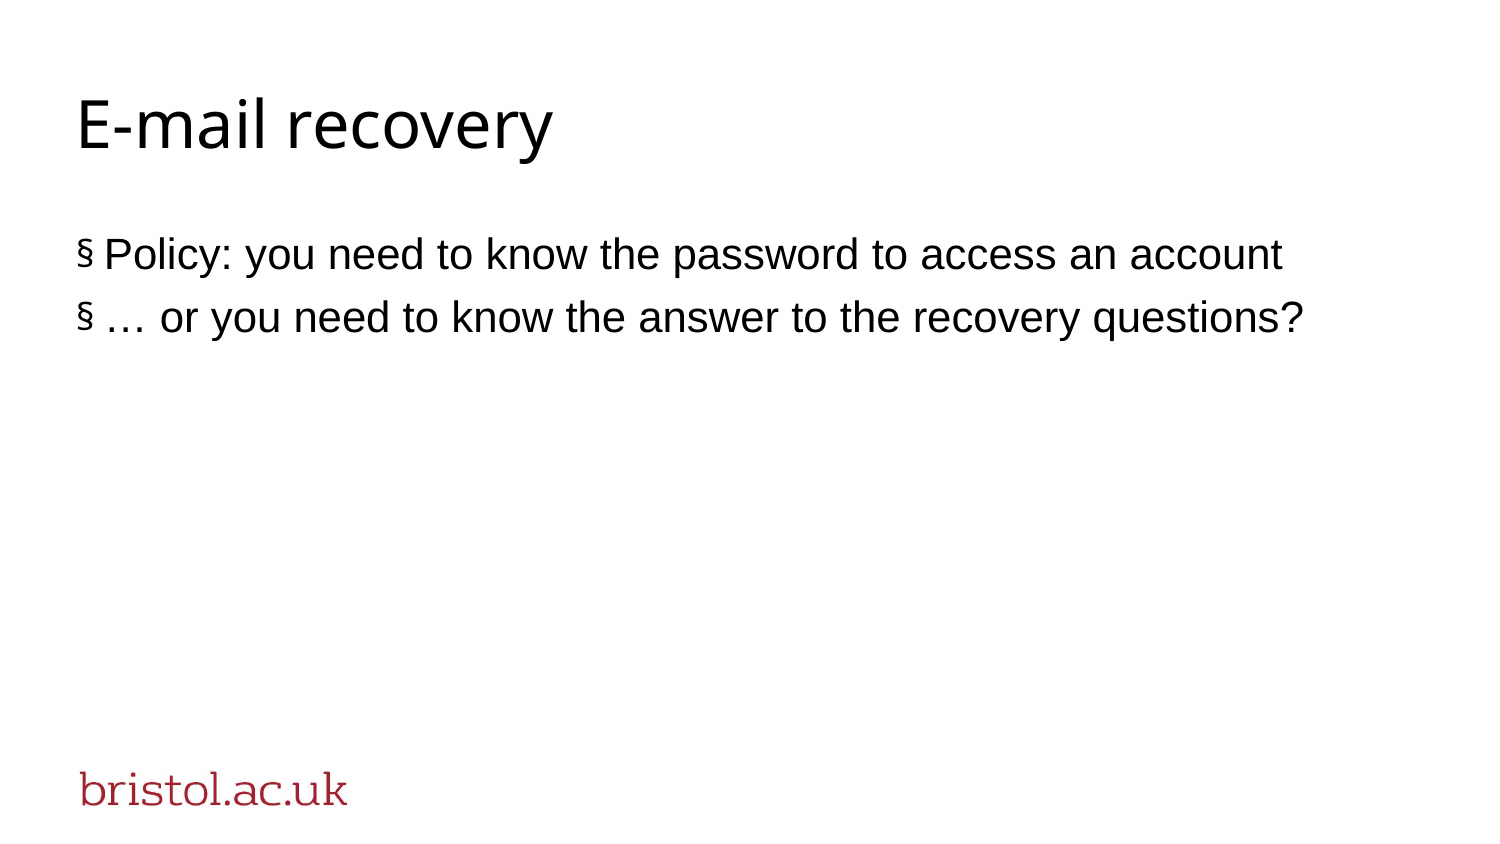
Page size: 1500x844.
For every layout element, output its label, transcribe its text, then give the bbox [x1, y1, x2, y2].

list Policy: you need to know the password to access an account … or you need to know the answer to the recovery questions? [60, 224, 1440, 699]
title E-mail recovery [60, 44, 1440, 209]
